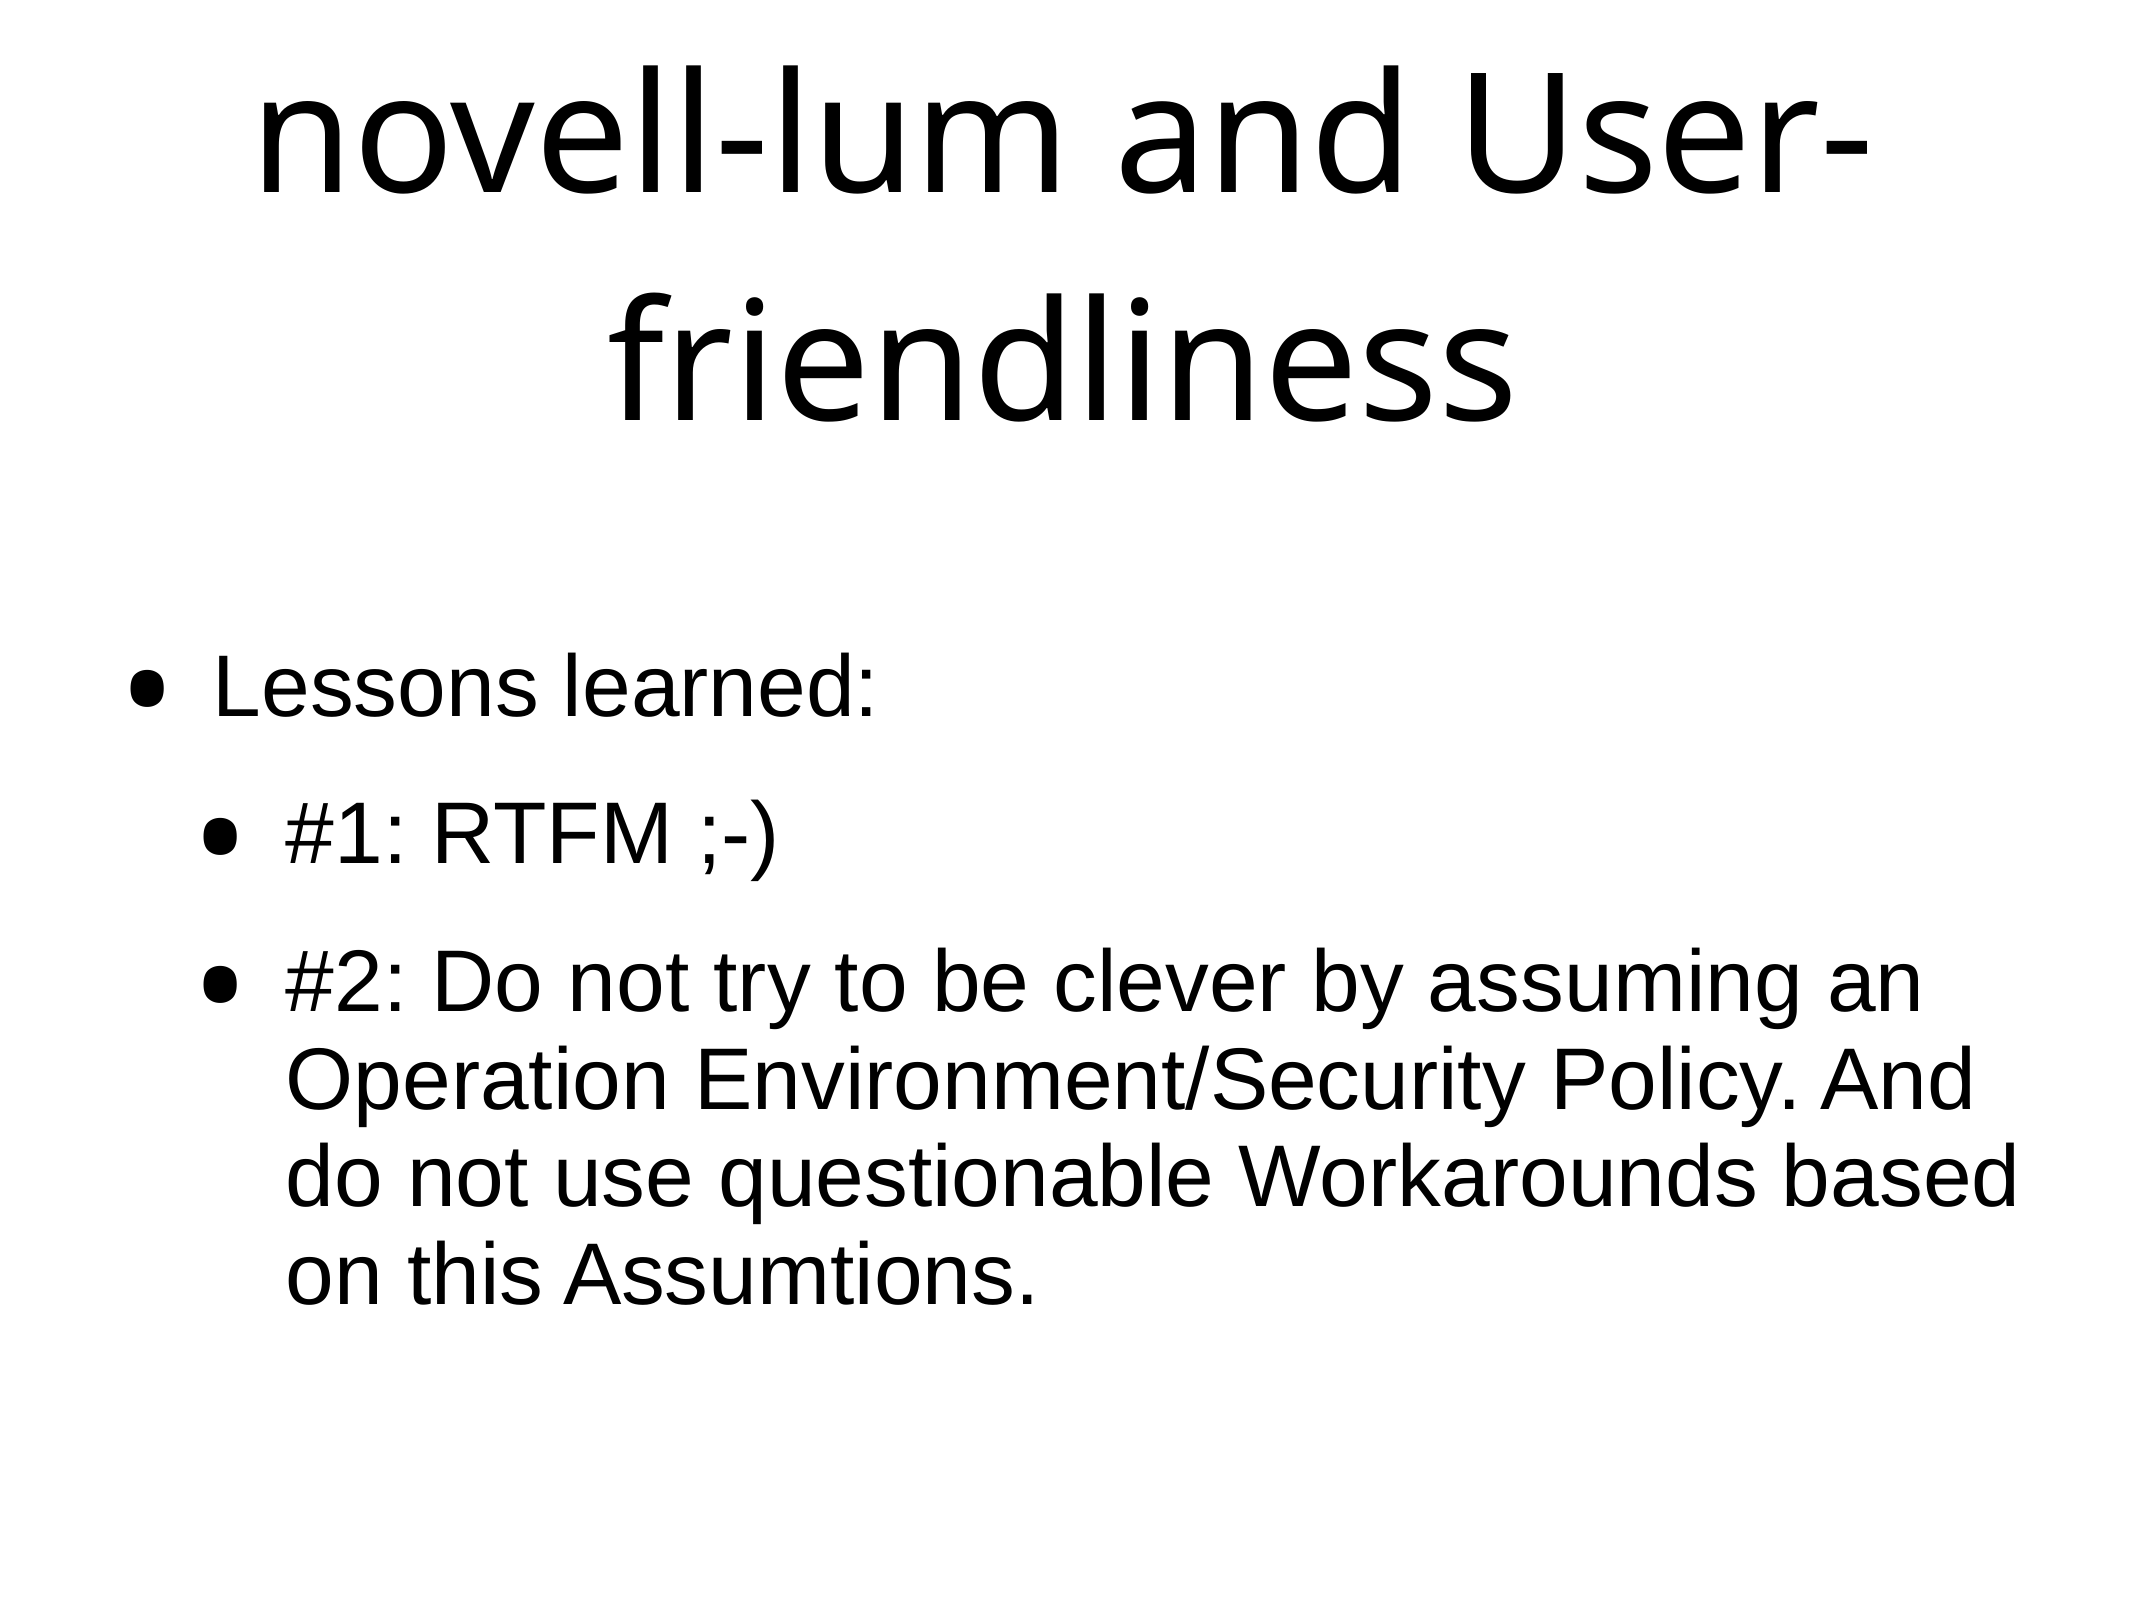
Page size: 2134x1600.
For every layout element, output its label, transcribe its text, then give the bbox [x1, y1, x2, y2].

title novell-lum and User-friendliness [29, 31, 2097, 452]
list Lessons learned: #1: RTFM ;-) #2: Do not try to be clever by assuming an Operation Environment/Security Policy. And do not use questionable Workarounds based on this Assumtions. [59, 454, 2097, 1506]
